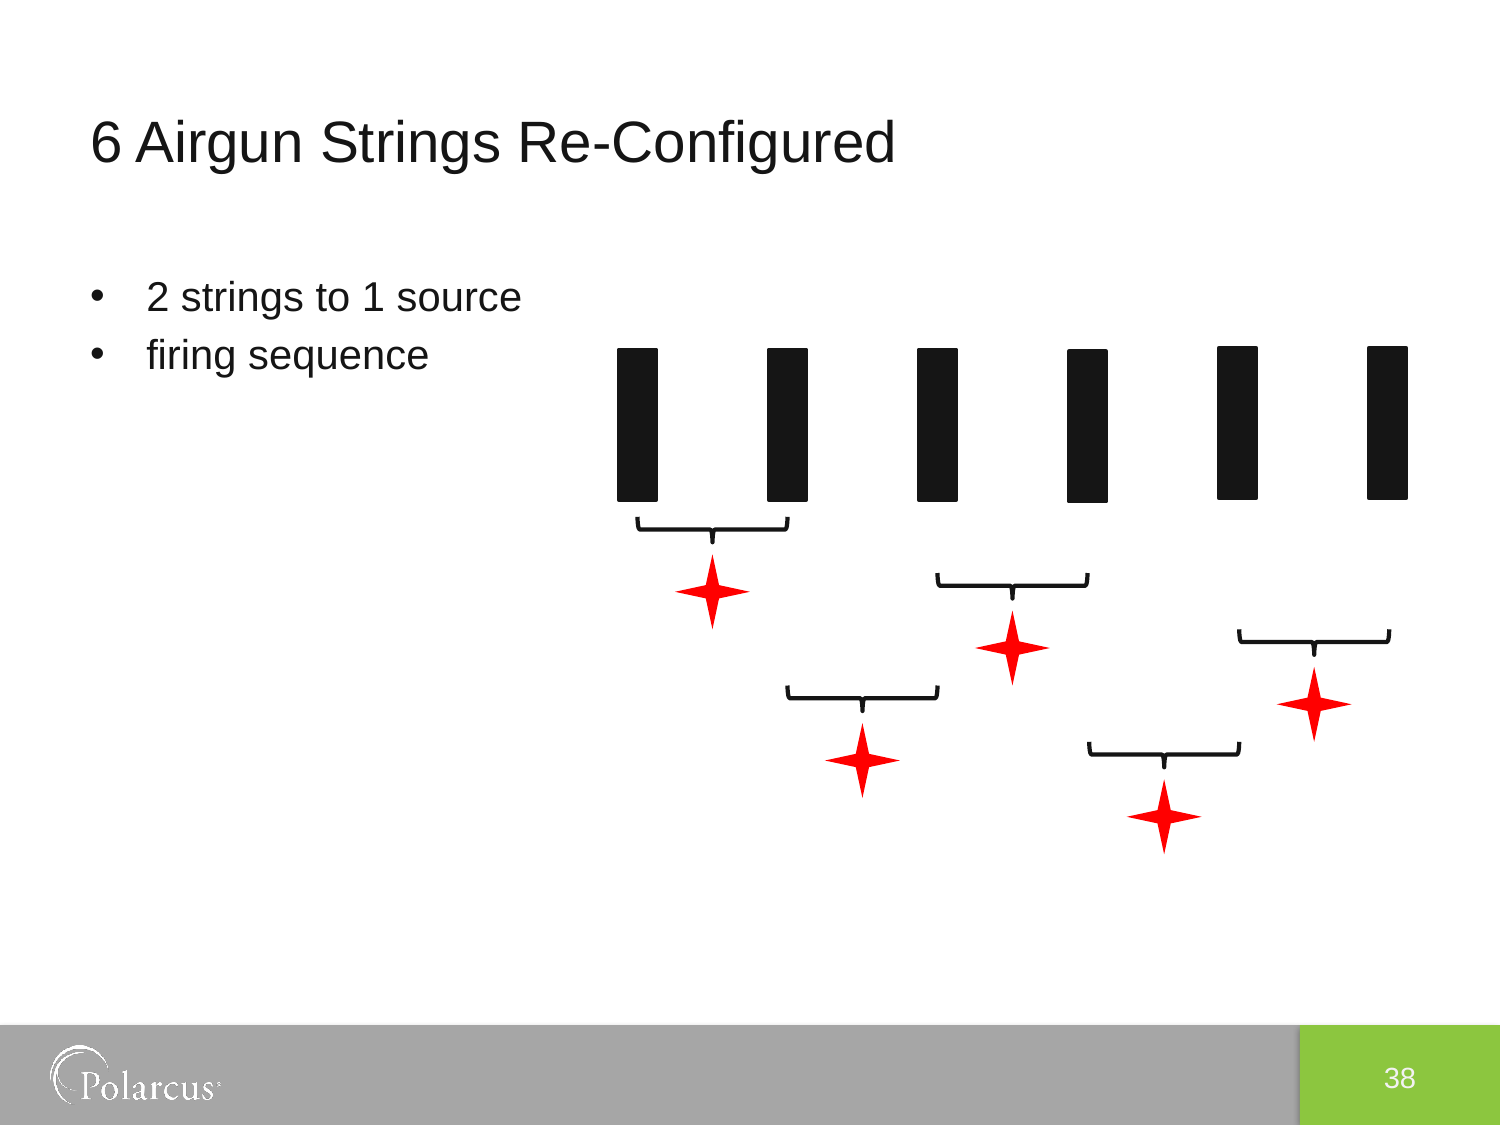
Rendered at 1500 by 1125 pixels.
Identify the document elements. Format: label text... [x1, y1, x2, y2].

text_box [1126, 779, 1202, 855]
title 6 Airgun Strings Re-Configured [75, 45, 1425, 233]
text_box [1068, 351, 1107, 502]
text_box [768, 349, 807, 500]
text_box [618, 349, 657, 500]
text_box [824, 723, 900, 799]
text_box [918, 349, 957, 500]
text_box [974, 610, 1050, 686]
text_box [1368, 348, 1407, 498]
text_box [1218, 348, 1257, 498]
list 2 strings to 1 source firing sequence [75, 262, 1425, 1005]
text_box [674, 554, 750, 630]
picture [50, 1045, 221, 1105]
text_box [1276, 666, 1352, 742]
